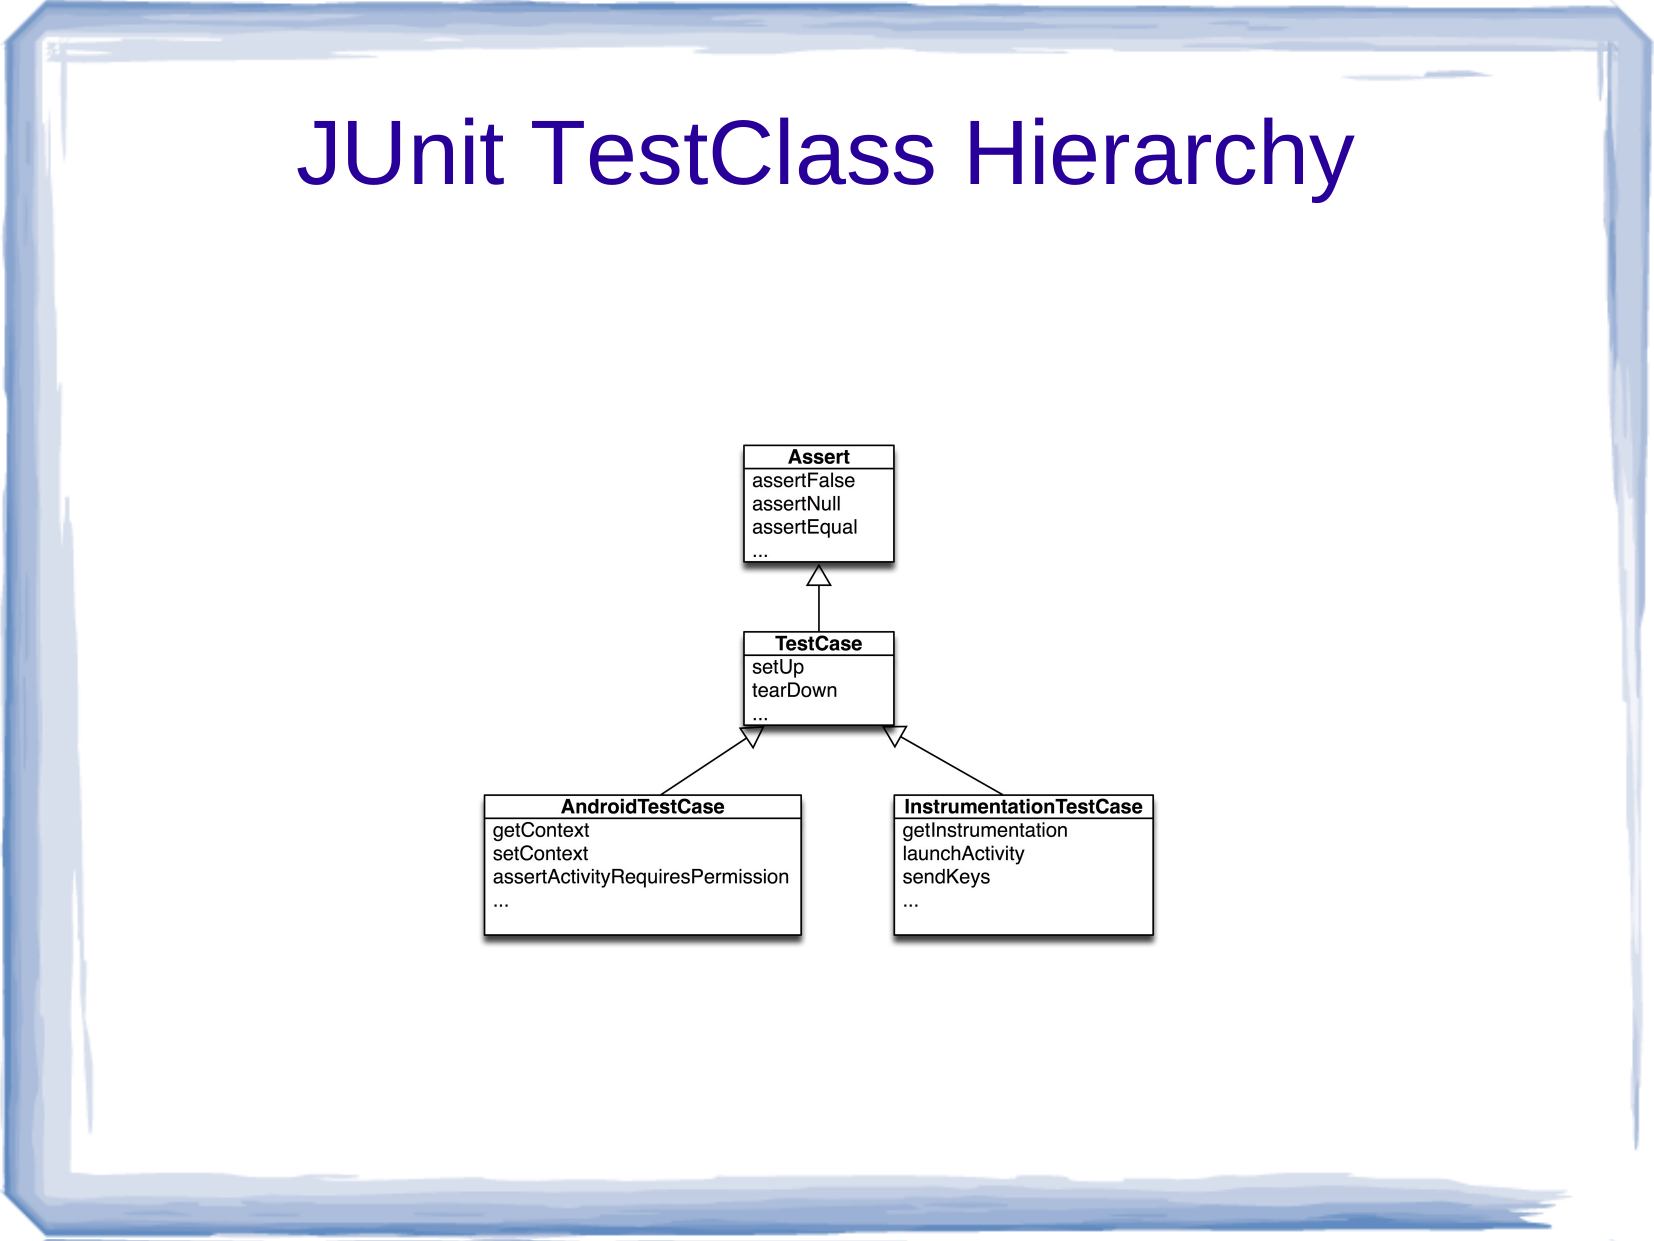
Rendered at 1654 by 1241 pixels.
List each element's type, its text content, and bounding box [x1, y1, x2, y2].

picture [0, 0, 1654, 1241]
title JUnit TestClass Hierarchy [82, 49, 1571, 257]
subtitle [118, 332, 1571, 1136]
